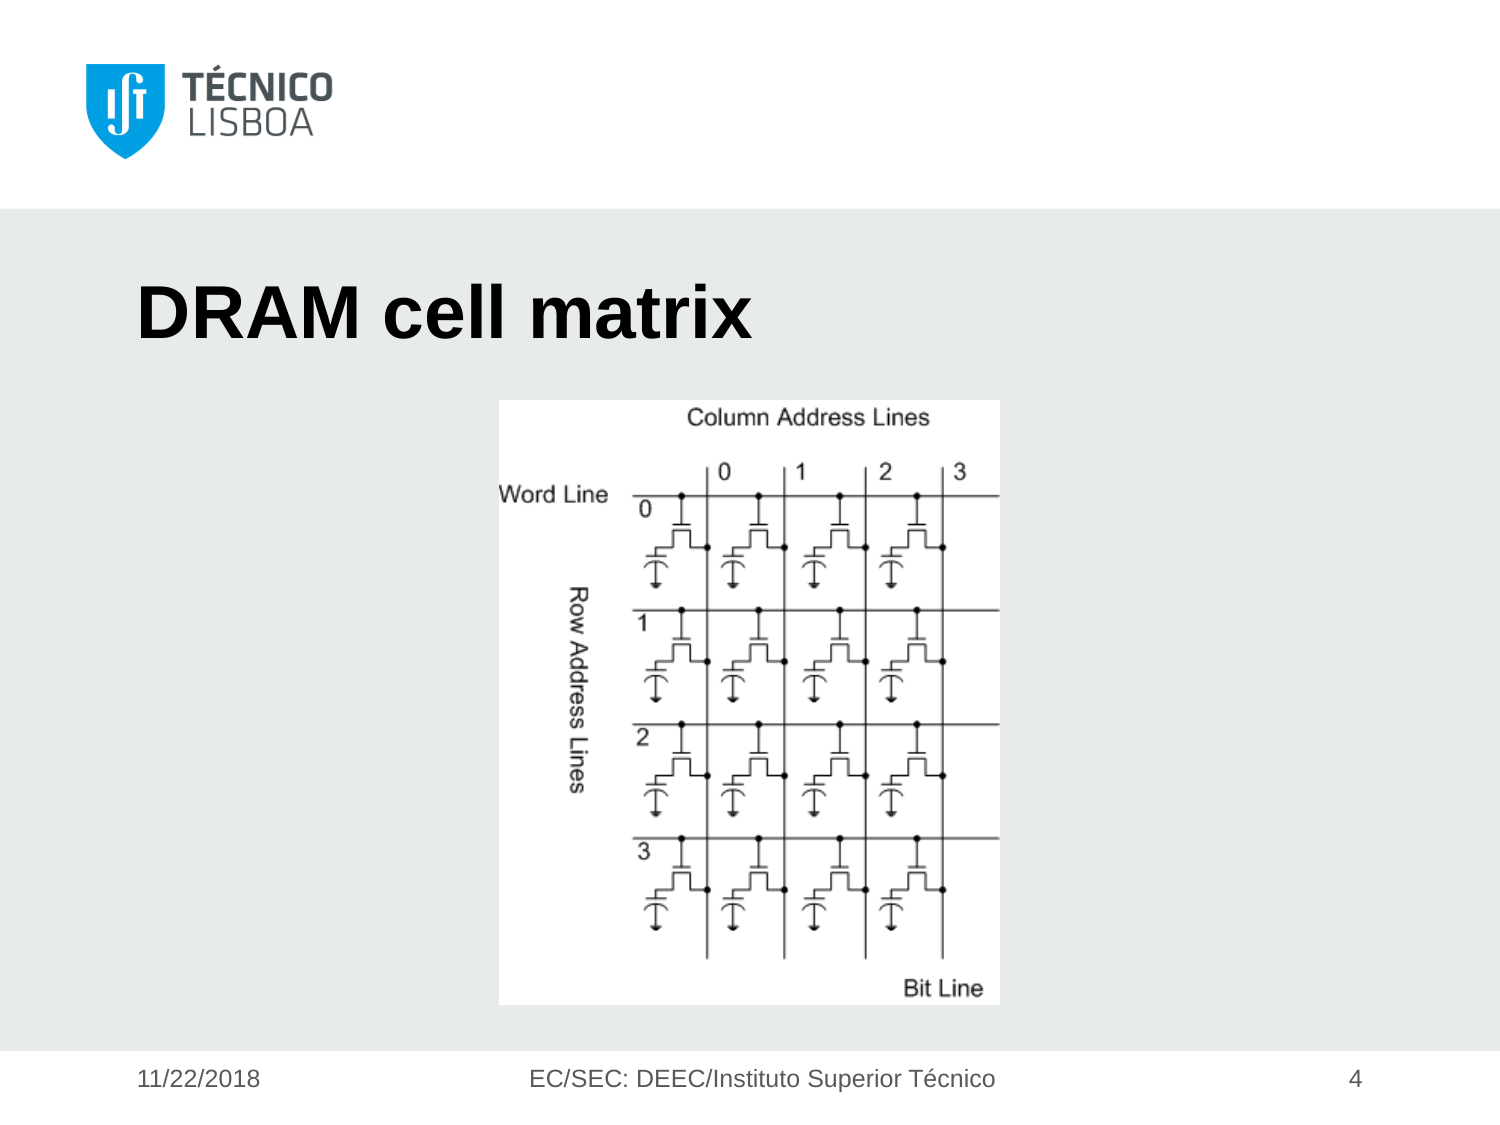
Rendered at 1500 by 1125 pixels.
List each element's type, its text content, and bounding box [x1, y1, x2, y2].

slide_number <number> [1077, 1052, 1378, 1103]
picture [0, 0, 1500, 1125]
title DRAM cell matrix [121, 237, 1378, 381]
footer EC/SEC: DEEC/Instituto Superior Técnico [512, 1052, 1021, 1103]
slide_number 11/22/2018 [121, 1052, 425, 1103]
